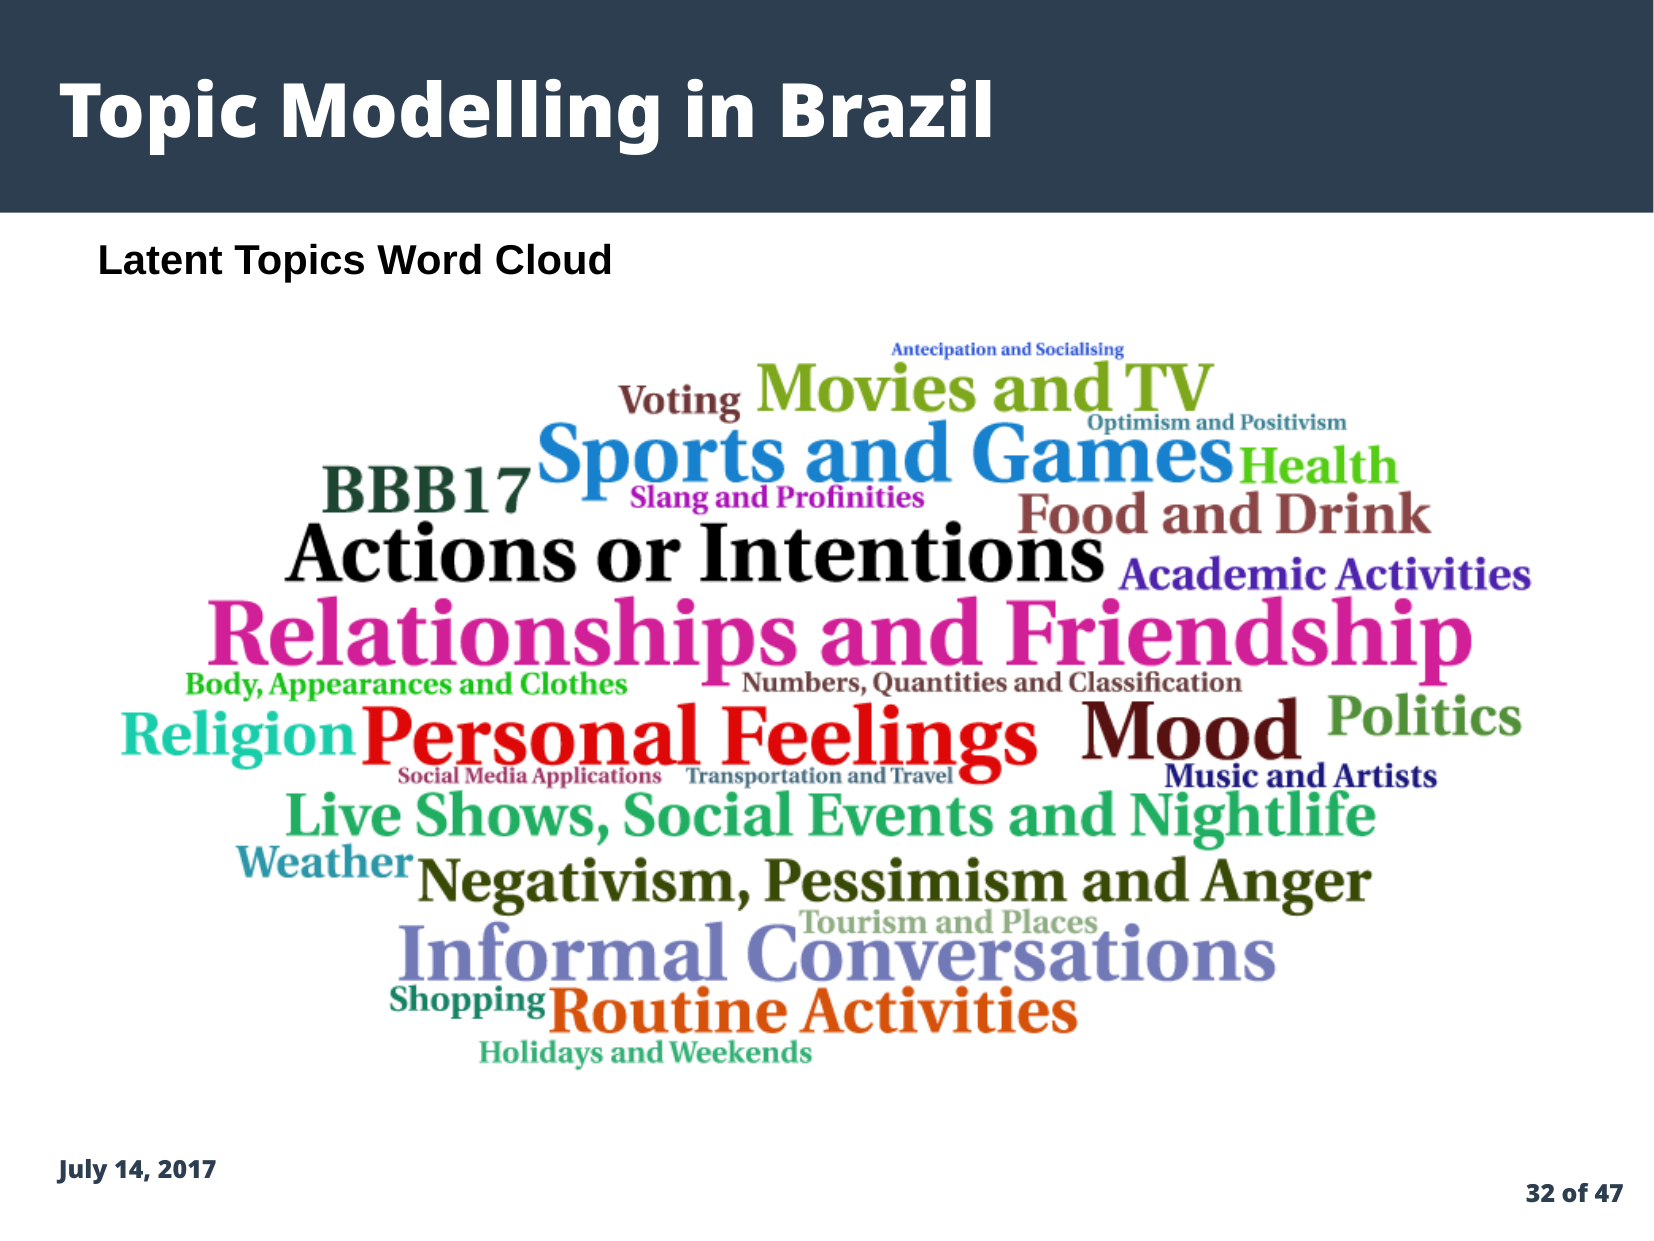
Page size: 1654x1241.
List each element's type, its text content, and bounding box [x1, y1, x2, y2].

text_box Latent Topics Word Cloud [47, 228, 721, 296]
picture [31, 316, 1619, 1108]
title Topic Modelling in Brazil [59, 29, 1595, 187]
